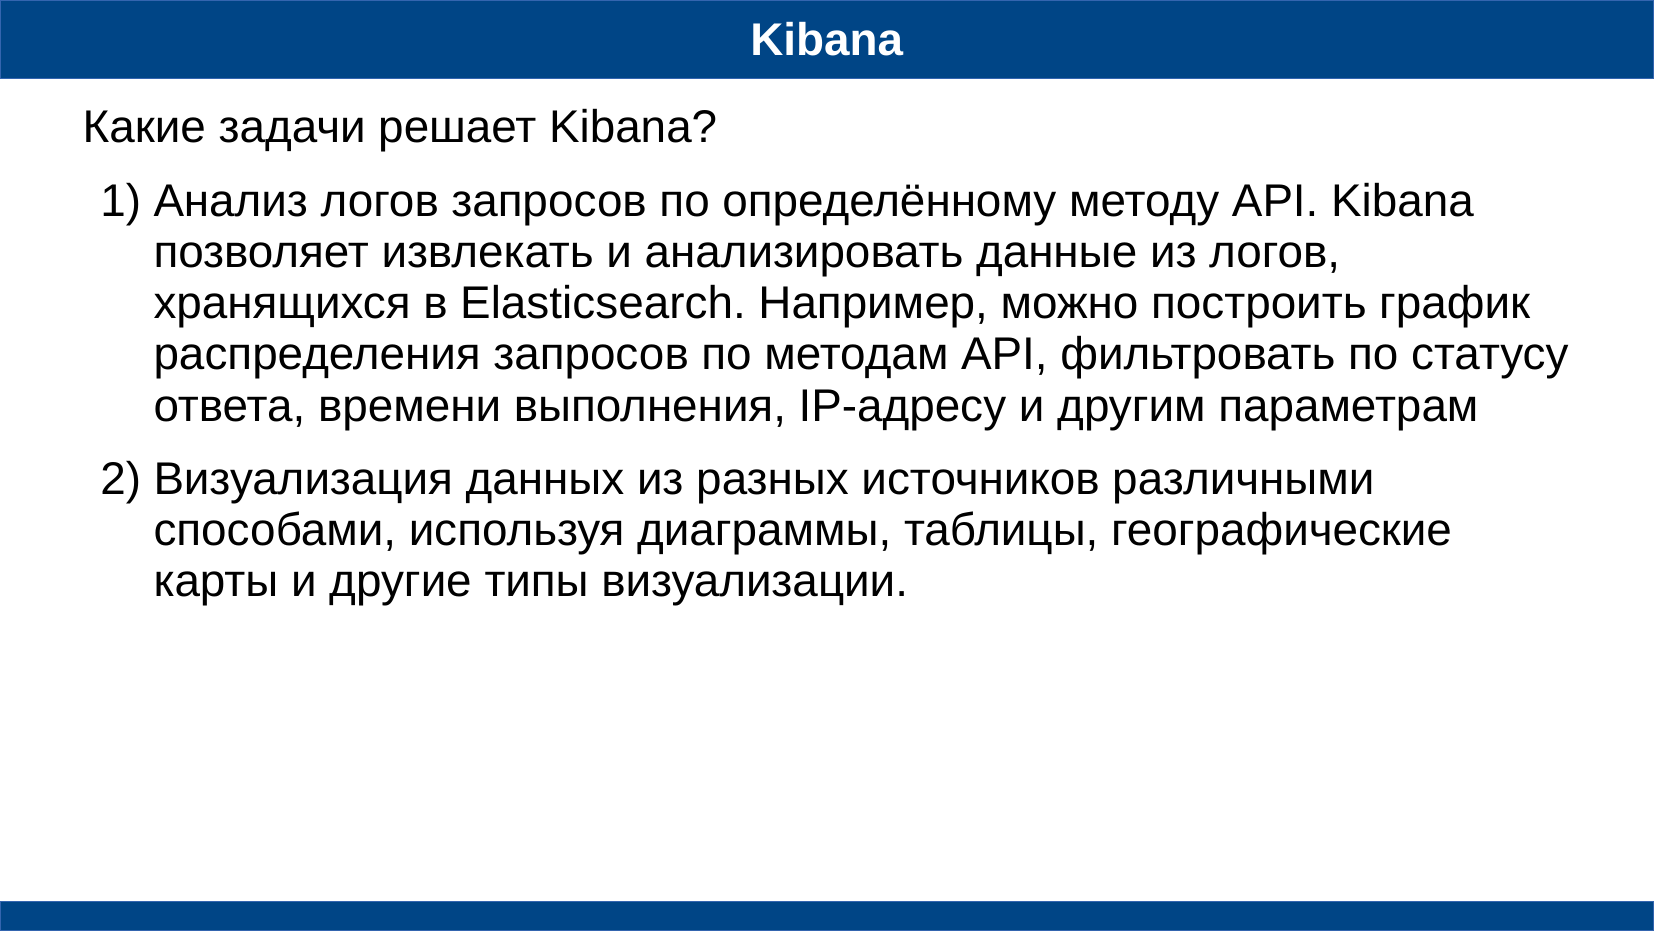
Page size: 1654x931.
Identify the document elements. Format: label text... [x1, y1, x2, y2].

title Kibana [0, 0, 1654, 79]
list Какие задачи решает Kibana? Анализ логов запросов по определённому методу API. Kibana позволяет извлекать и анализировать данные из логов, хранящихся в Elasticsearch. Например, можно построить график распределения запросов по методам API, фильтровать по статусу ответа, времени выполнения, IP-адресу и другим параметрам Визуализация данных из разных источников различными способами, используя диаграммы, таблицы, географические карты и другие типы визуализации. [82, 101, 1571, 641]
